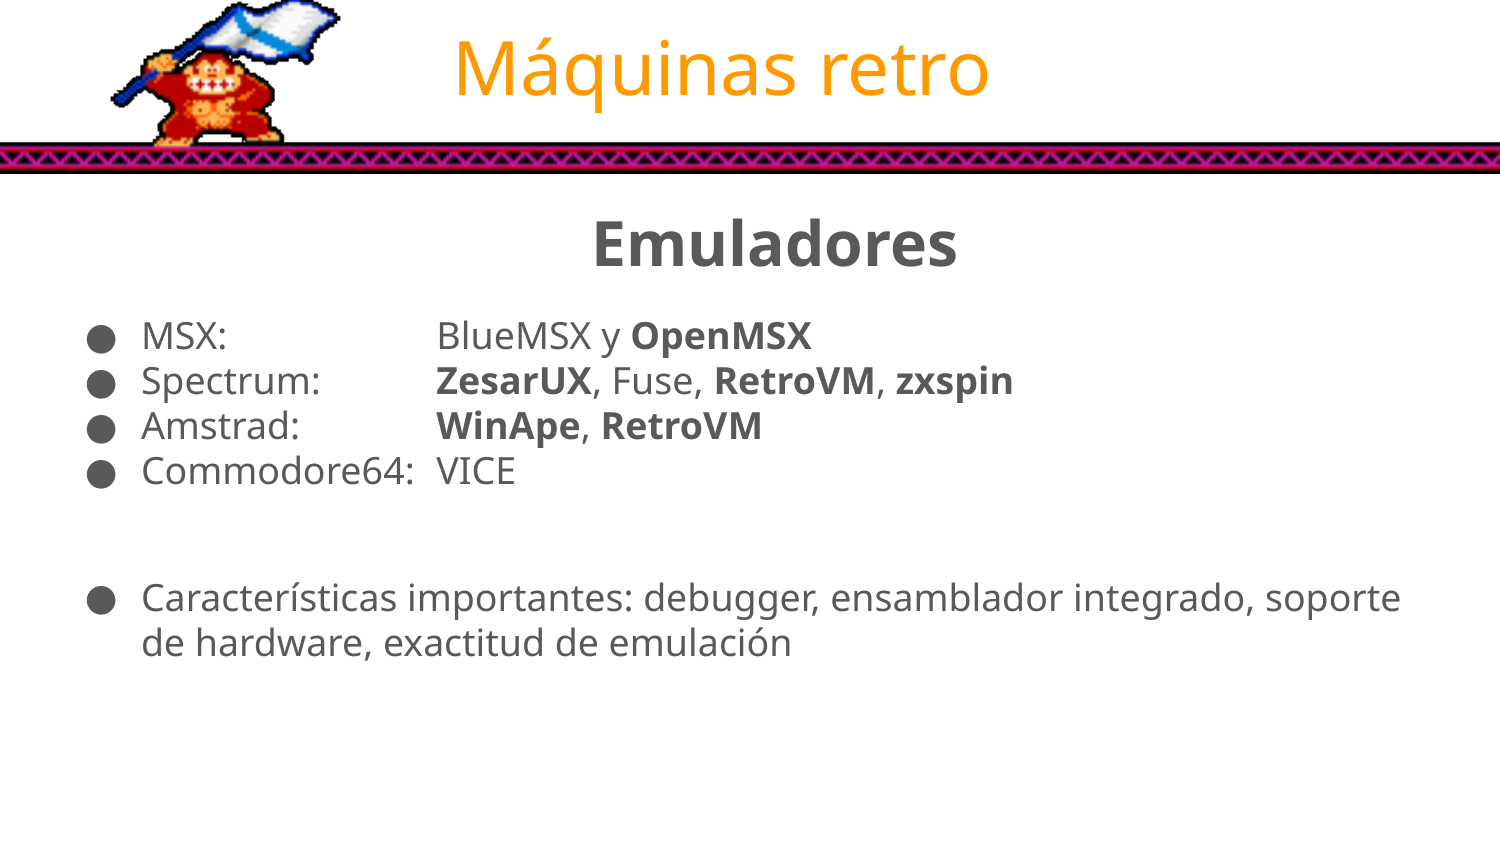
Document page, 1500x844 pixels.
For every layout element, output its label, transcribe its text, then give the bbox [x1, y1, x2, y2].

picture [0, 0, 1500, 174]
title Máquinas retro [437, 18, 1062, 112]
list Emuladores MSX: BlueMSX y OpenMSX Spectrum: ZesarUX, Fuse, RetroVM, zxspin Amstrad: WinApe, RetroVM Commodore64: VICE Características importantes: debugger, ensamblador integrado, soporte de hardware, exactitud de emulación [51, 189, 1449, 828]
